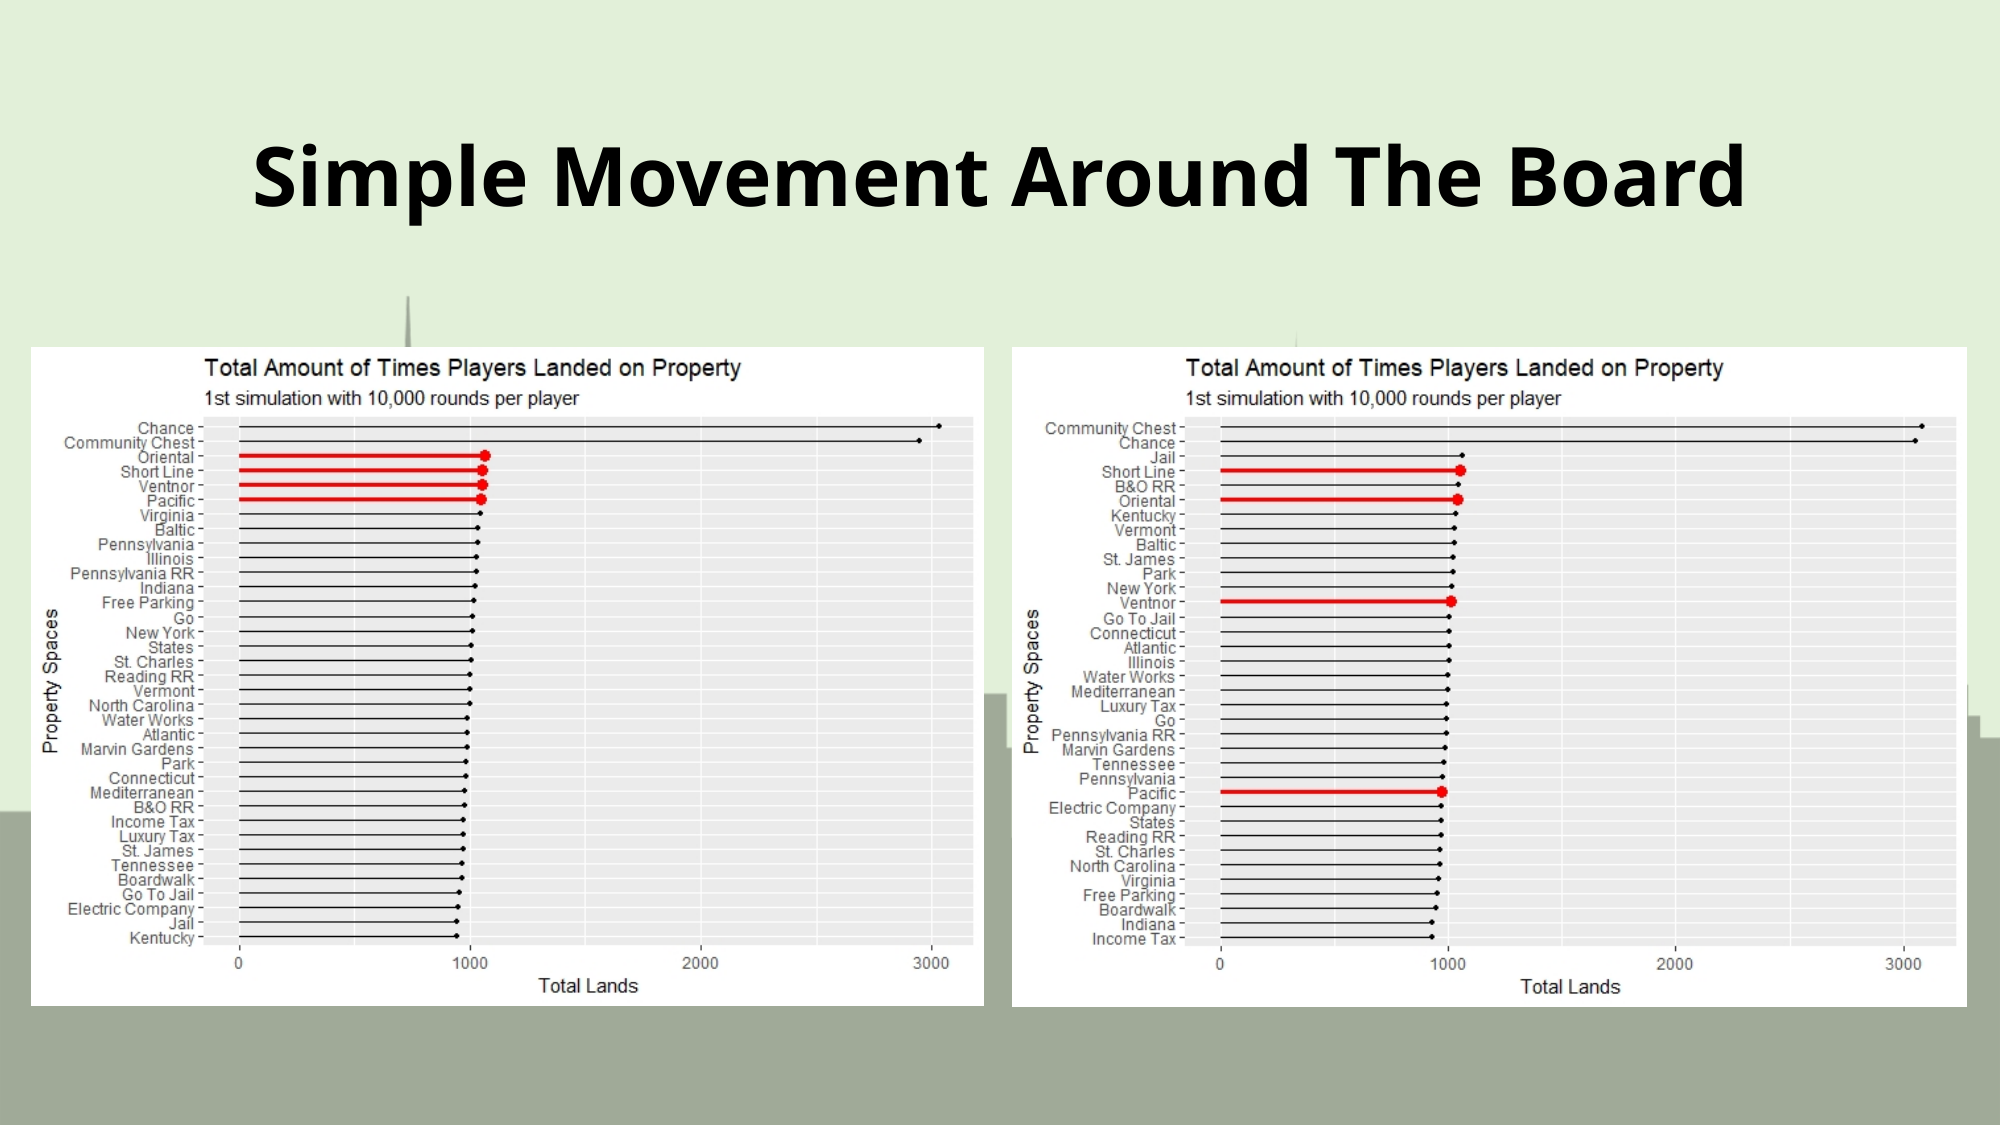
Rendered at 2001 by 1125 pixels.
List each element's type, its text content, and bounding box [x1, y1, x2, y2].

picture [0, 40, 2000, 1125]
title Simple Movement Around The Board [137, 106, 1863, 254]
